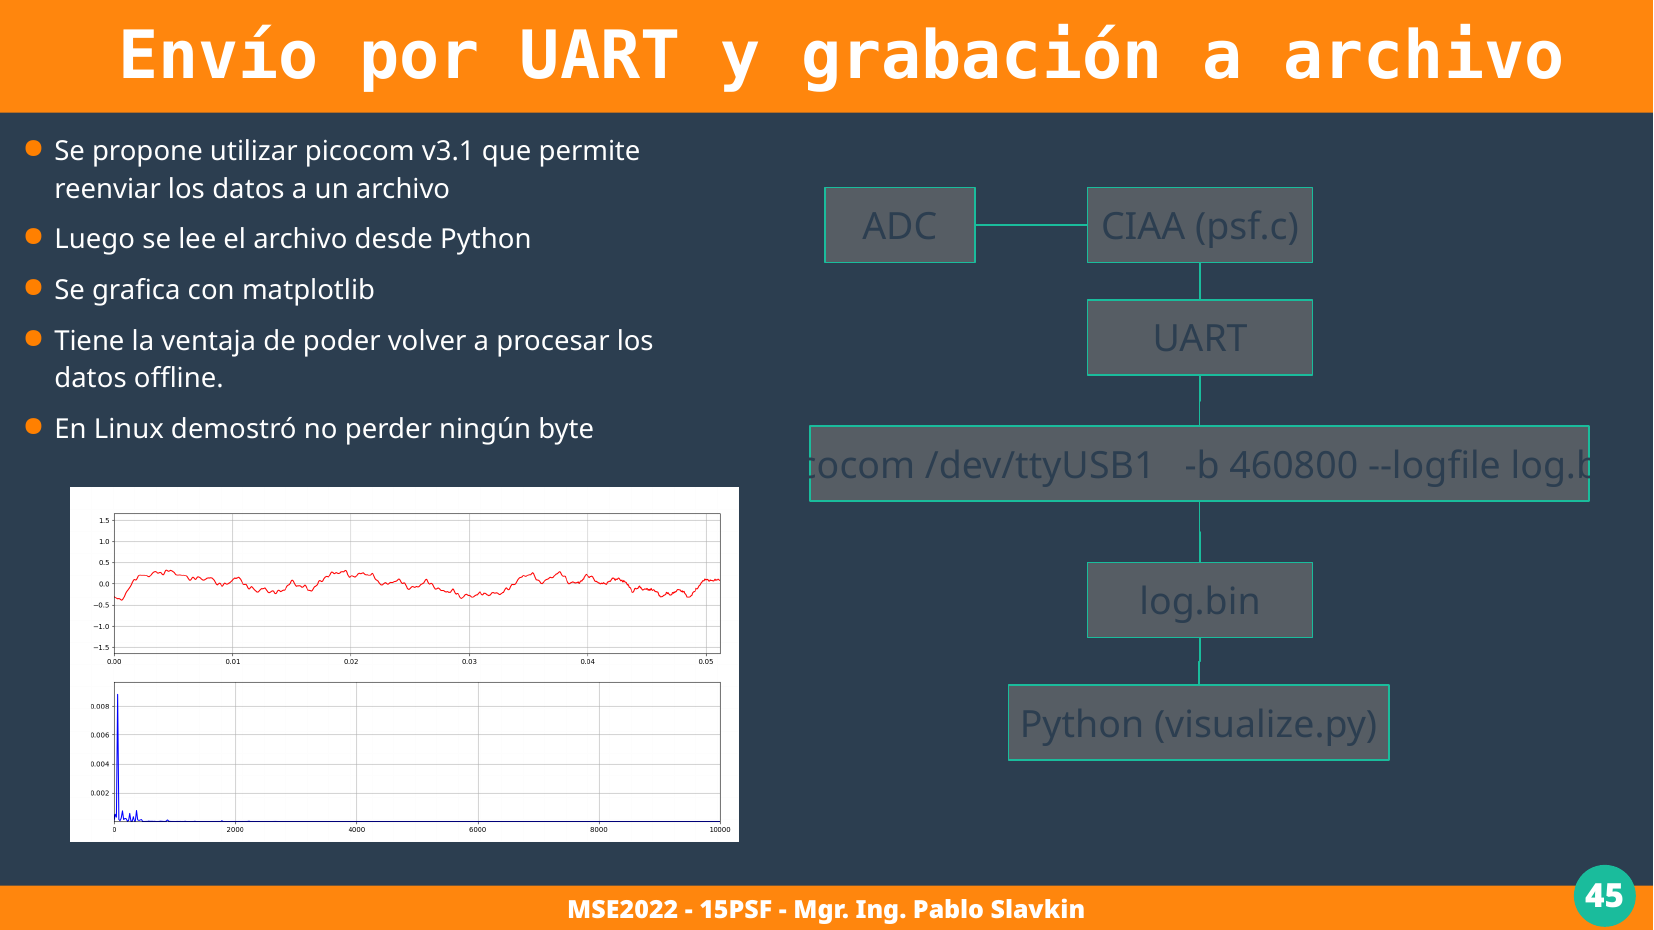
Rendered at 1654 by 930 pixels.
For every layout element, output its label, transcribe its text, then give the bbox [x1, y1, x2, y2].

list Se propone utilizar picocom v3.1 que permite reenviar los datos a un archivo Luego se lee el archivo desde Python Se grafica con matplotlib Tiene la ventaja de poder volver a procesar los datos offline. En Linux demostró no perder ningún byte [11, 131, 713, 450]
text_box UART [1087, 300, 1313, 376]
picture [70, 487, 739, 842]
text_box ADC [825, 187, 976, 263]
text_box picocom /dev/ttyUSB1 -b 460800 --logfile log.bin [809, 426, 1590, 502]
title Envío por UART y grabación a archivo [118, 16, 1653, 113]
text_box CIAA (psf.c) [1087, 187, 1313, 263]
text_box log.bin [1087, 562, 1313, 638]
text_box Python (visualize.py) [1008, 685, 1390, 761]
